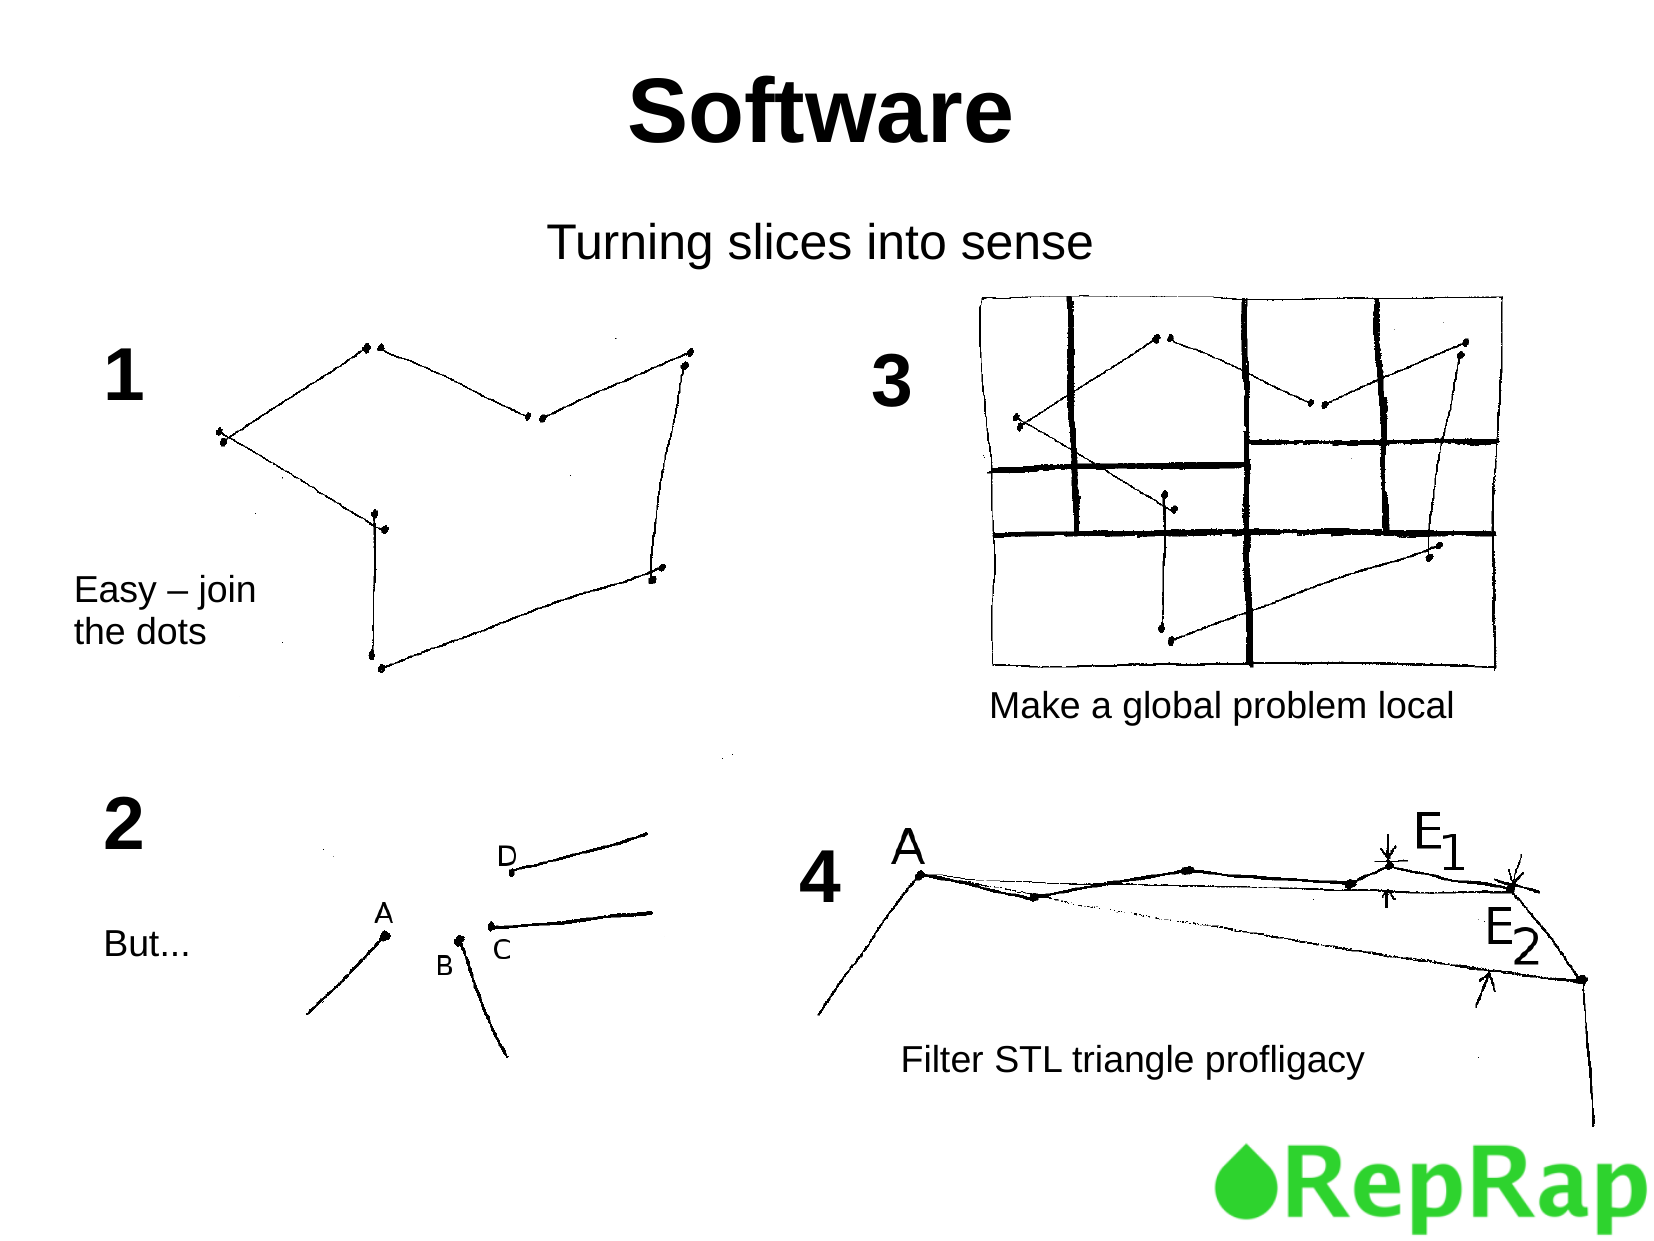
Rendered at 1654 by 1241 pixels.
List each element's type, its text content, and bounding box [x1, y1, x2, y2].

text_box Turning slices into sense [531, 206, 1447, 284]
picture [791, 797, 1653, 1241]
picture [292, 797, 680, 1104]
title Software [76, 14, 1565, 207]
picture [147, 270, 794, 768]
text_box Make a global problem local [974, 676, 1625, 739]
text_box Filter STL triangle profligacy [885, 1031, 1477, 1093]
text_box 4 [784, 826, 857, 939]
text_box 3 [856, 331, 928, 443]
text_box 2 [88, 774, 160, 886]
text_box But... [88, 915, 266, 977]
text_box Easy – join the dots [59, 561, 325, 669]
text_box 1 [88, 324, 178, 437]
picture [947, 265, 1565, 735]
